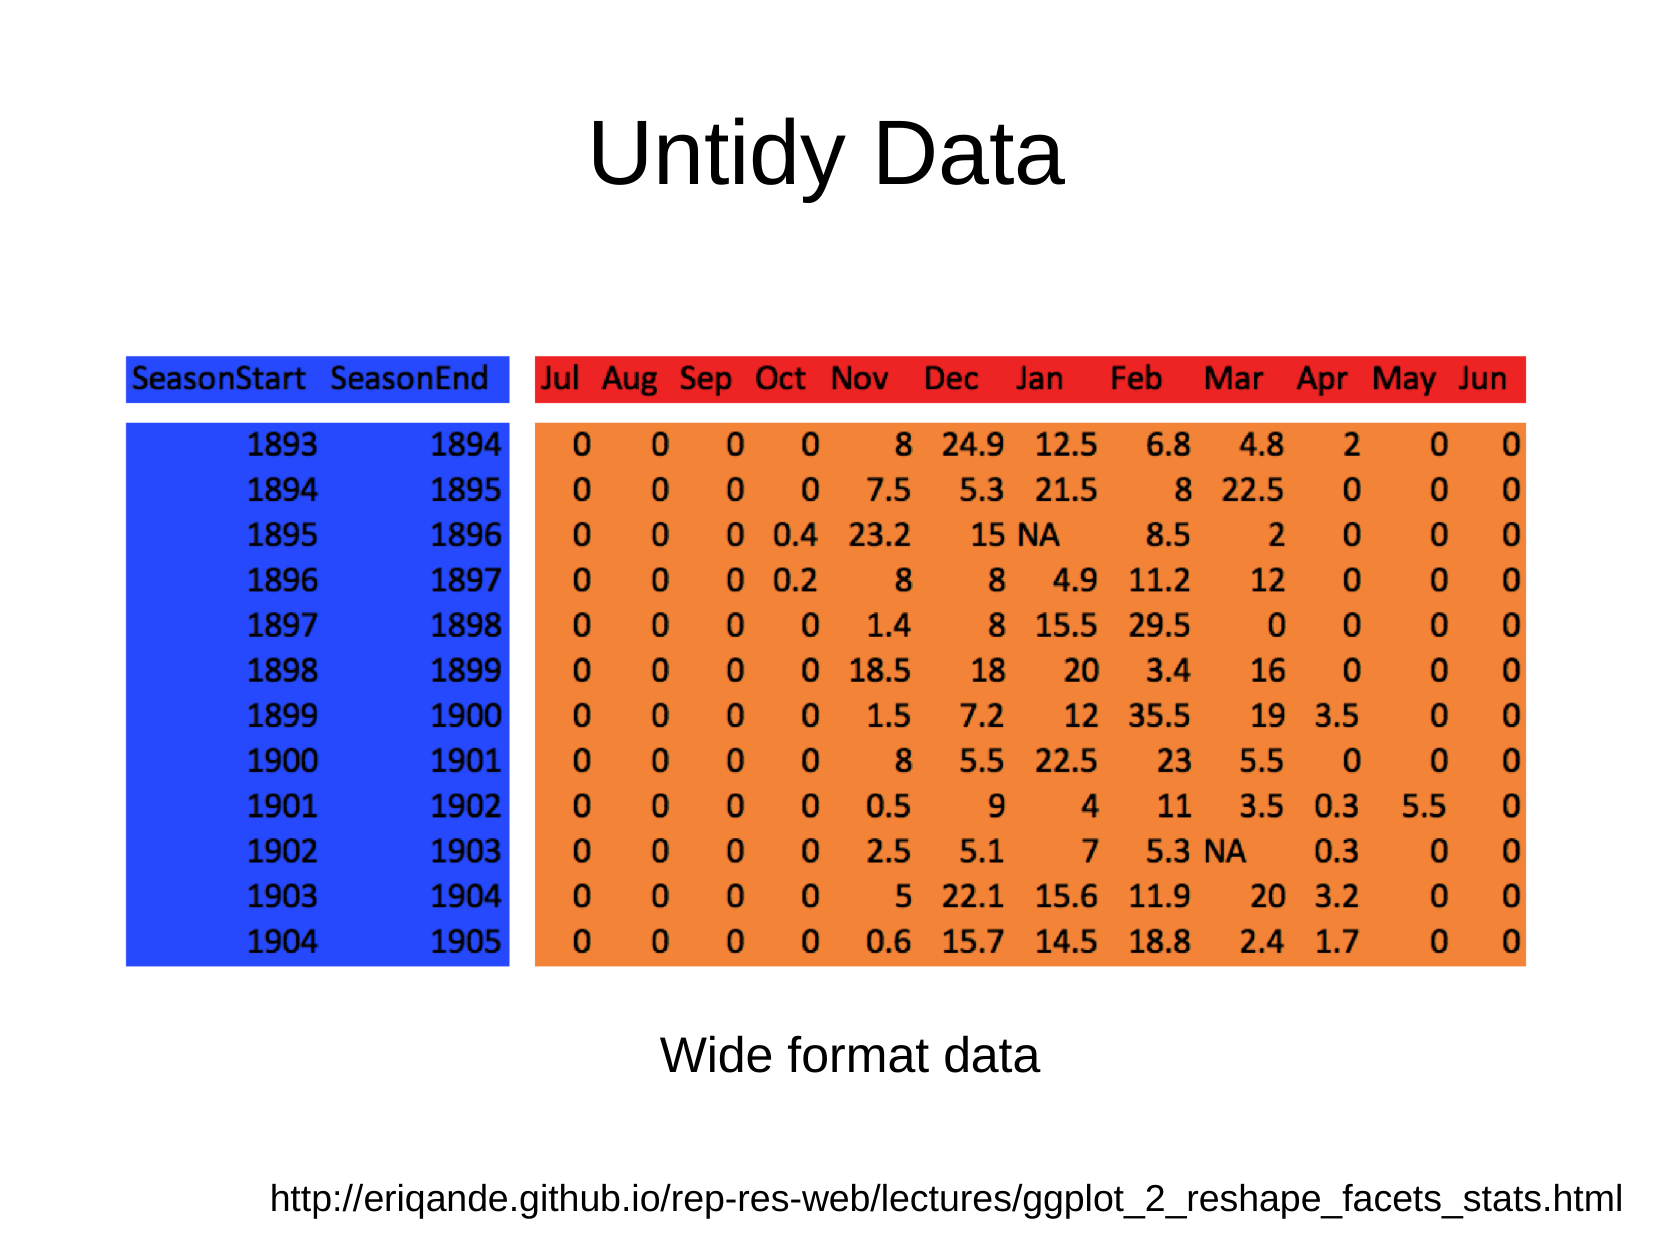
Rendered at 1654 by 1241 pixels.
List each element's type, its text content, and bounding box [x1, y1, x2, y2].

picture [88, 347, 1562, 976]
text_box Wide format data [645, 1020, 1056, 1091]
text_box http://eriqande.github.io/rep-res-web/lectures/ggplot_2_reshape_facets_stats.html [255, 1170, 1639, 1227]
title Untidy Data [82, 49, 1571, 257]
